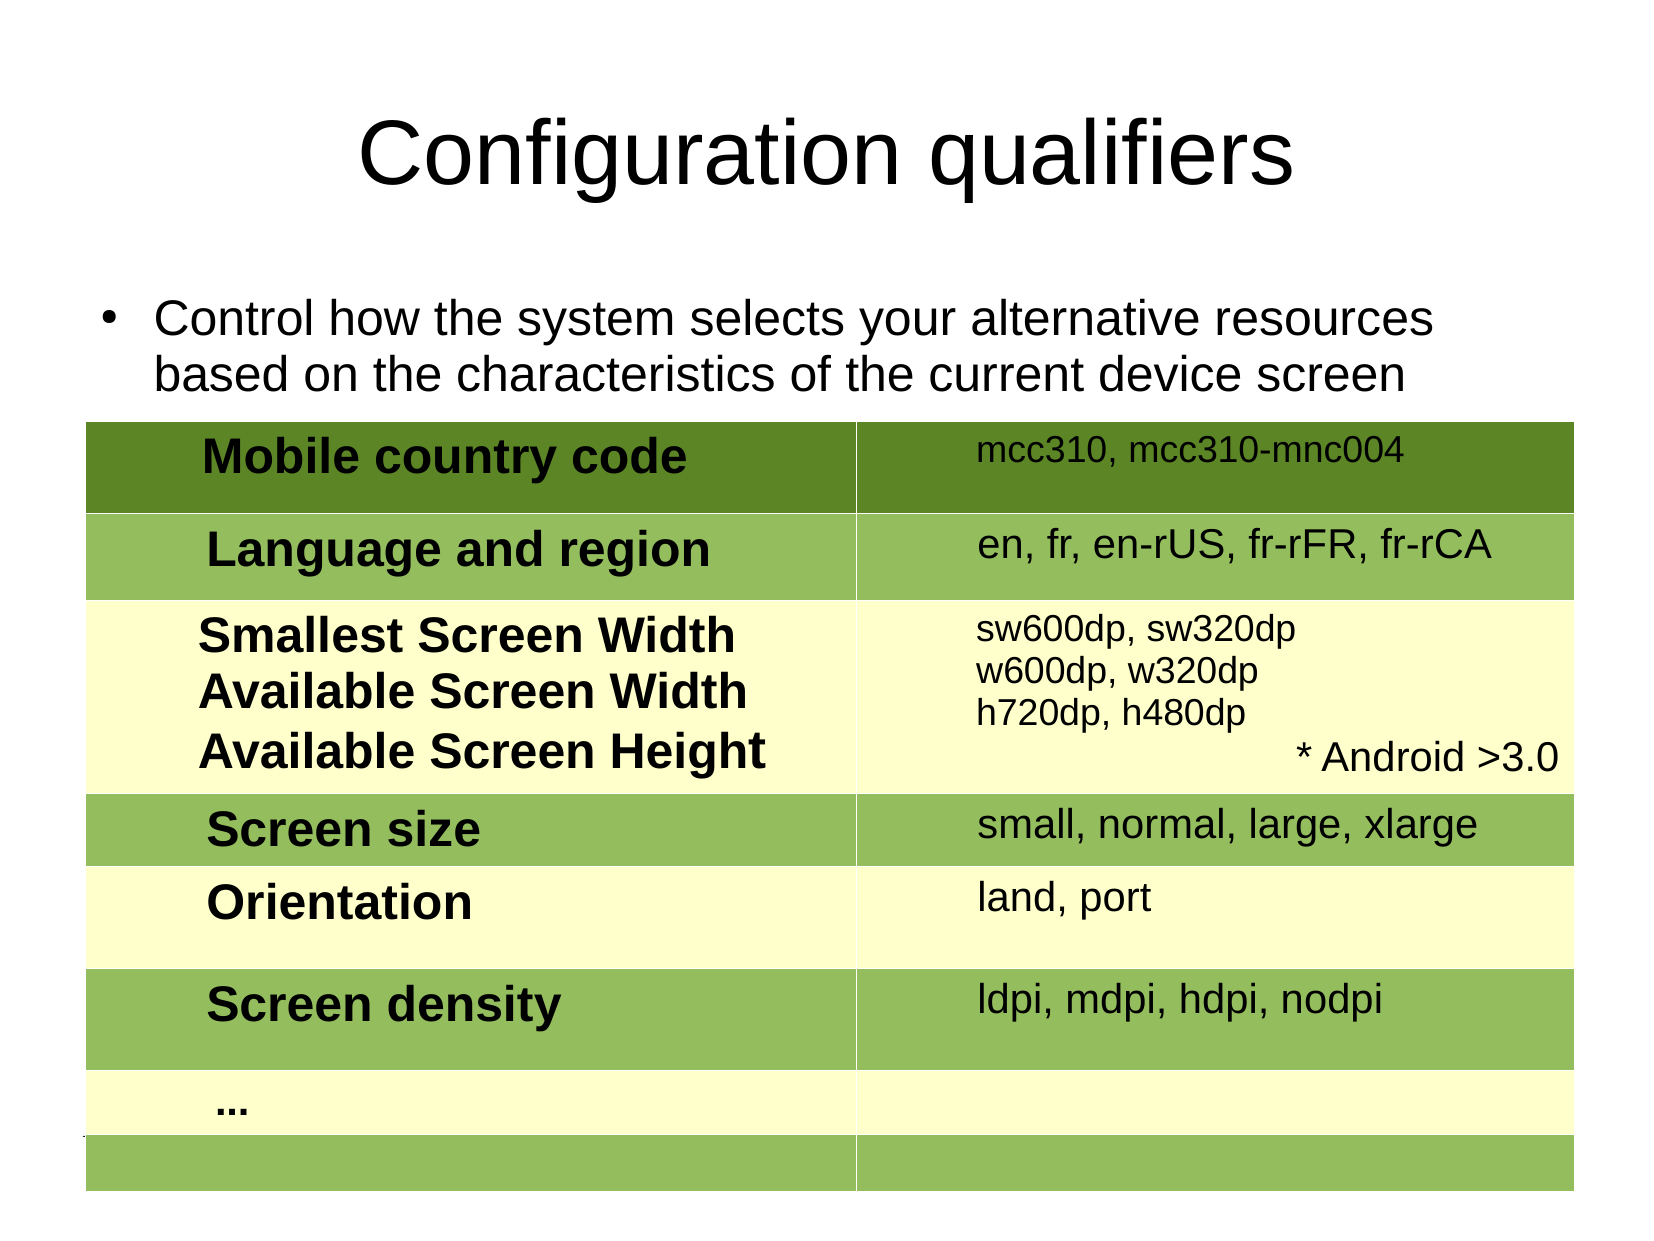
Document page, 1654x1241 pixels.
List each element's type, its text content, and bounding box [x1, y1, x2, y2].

table_cell [857, 1071, 1574, 1134]
table_cell sw600dp, sw320dp w600dp, w320dp h720dp, h480dp * Android >3.0 [857, 601, 1574, 793]
table_cell ldpi, mdpi, hdpi, nodpi [857, 969, 1574, 1070]
title Configuration qualifiers [82, 56, 1571, 250]
table_cell Language and region [86, 514, 856, 600]
table_header Mobile country code [86, 422, 856, 513]
table_cell Screen density [86, 969, 856, 1070]
table_cell Screen size [86, 794, 856, 866]
table_cell en, fr, en-rUS, fr-rFR, fr-rCA [857, 514, 1574, 600]
table_cell land, port [857, 867, 1574, 968]
table_cell small, normal, large, xlarge [857, 794, 1574, 866]
table_header mcc310, mcc310-mnc004 [857, 422, 1574, 513]
table_cell Orientation [86, 867, 856, 968]
table_cell [857, 1135, 1574, 1191]
table_cell [86, 1135, 856, 1191]
table_cell Smallest Screen Width Available Screen Width Available Screen Height [86, 601, 856, 793]
table_cell ... [86, 1071, 856, 1134]
list Control how the system selects your alternative resources based on the characteristics of the current device screen [82, 290, 1571, 449]
